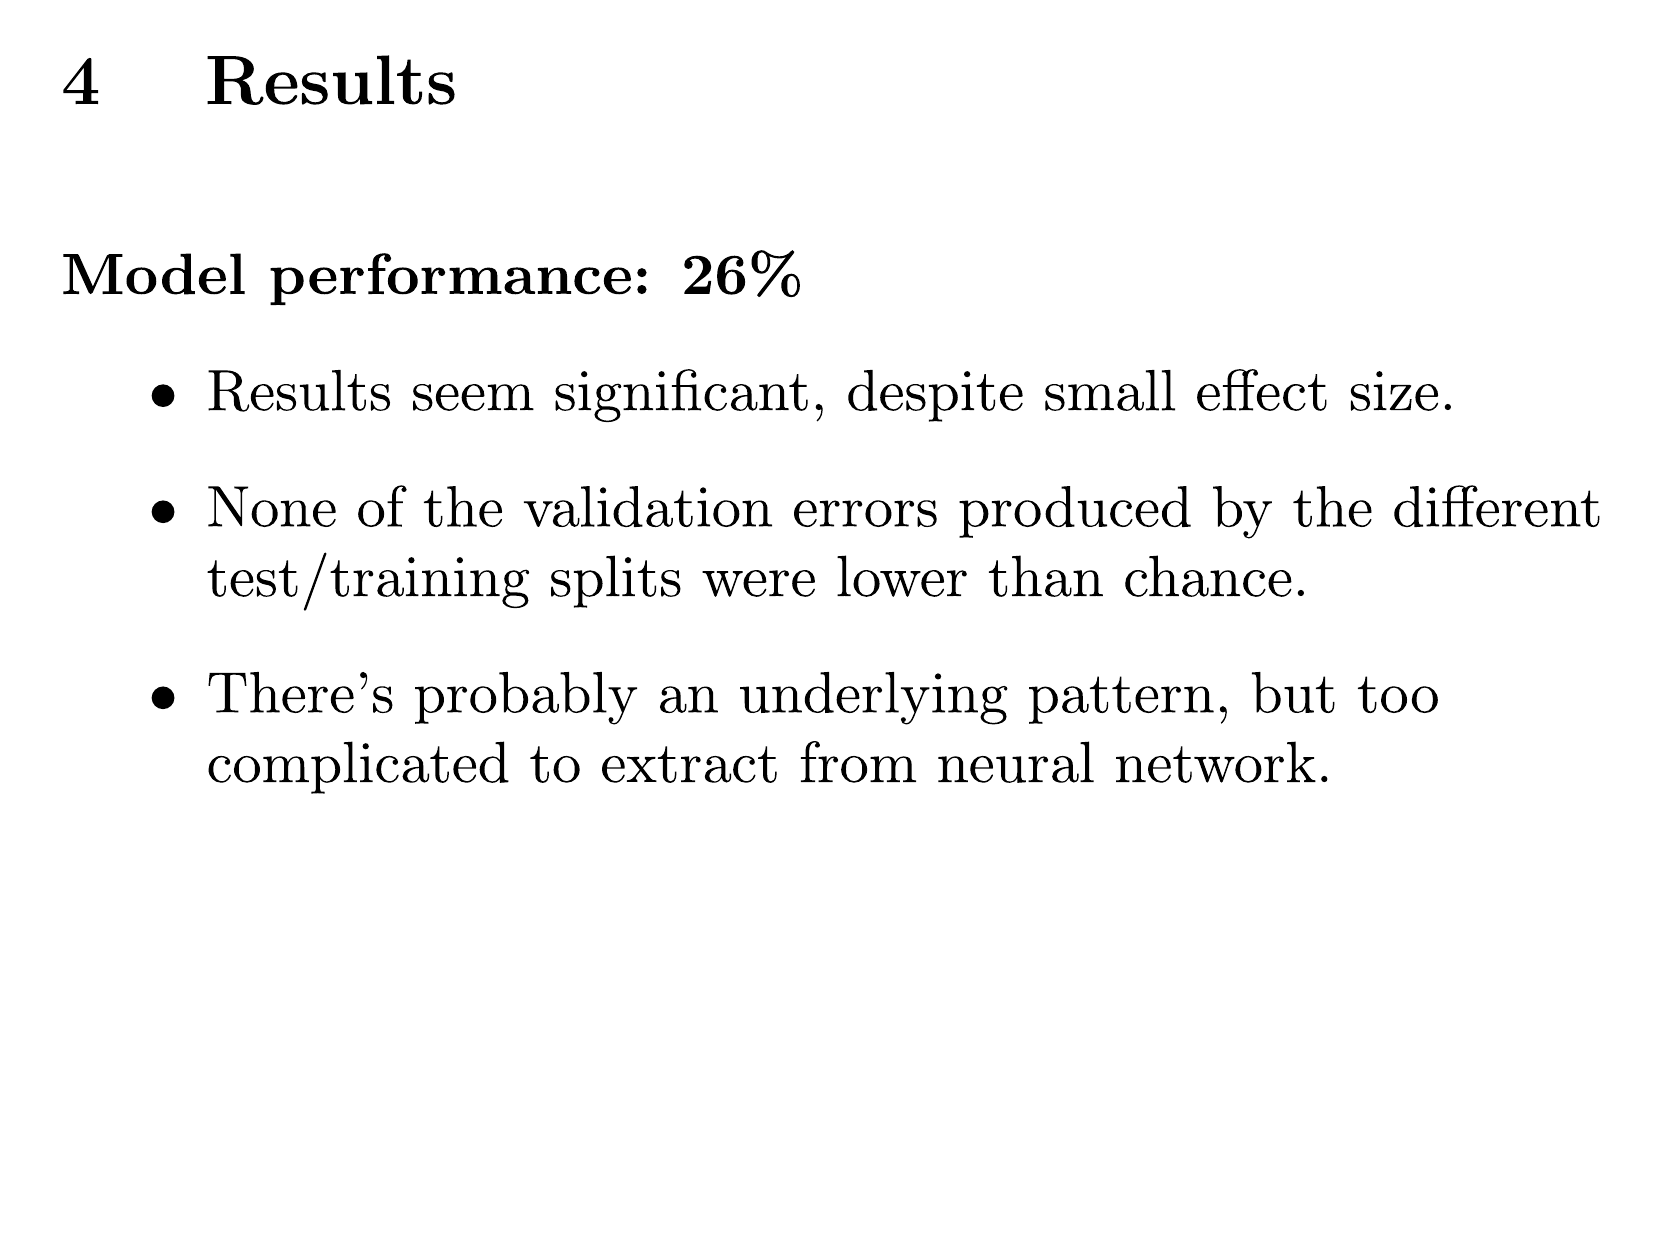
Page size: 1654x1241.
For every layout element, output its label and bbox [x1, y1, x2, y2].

text_box [61, 55, 1603, 794]
